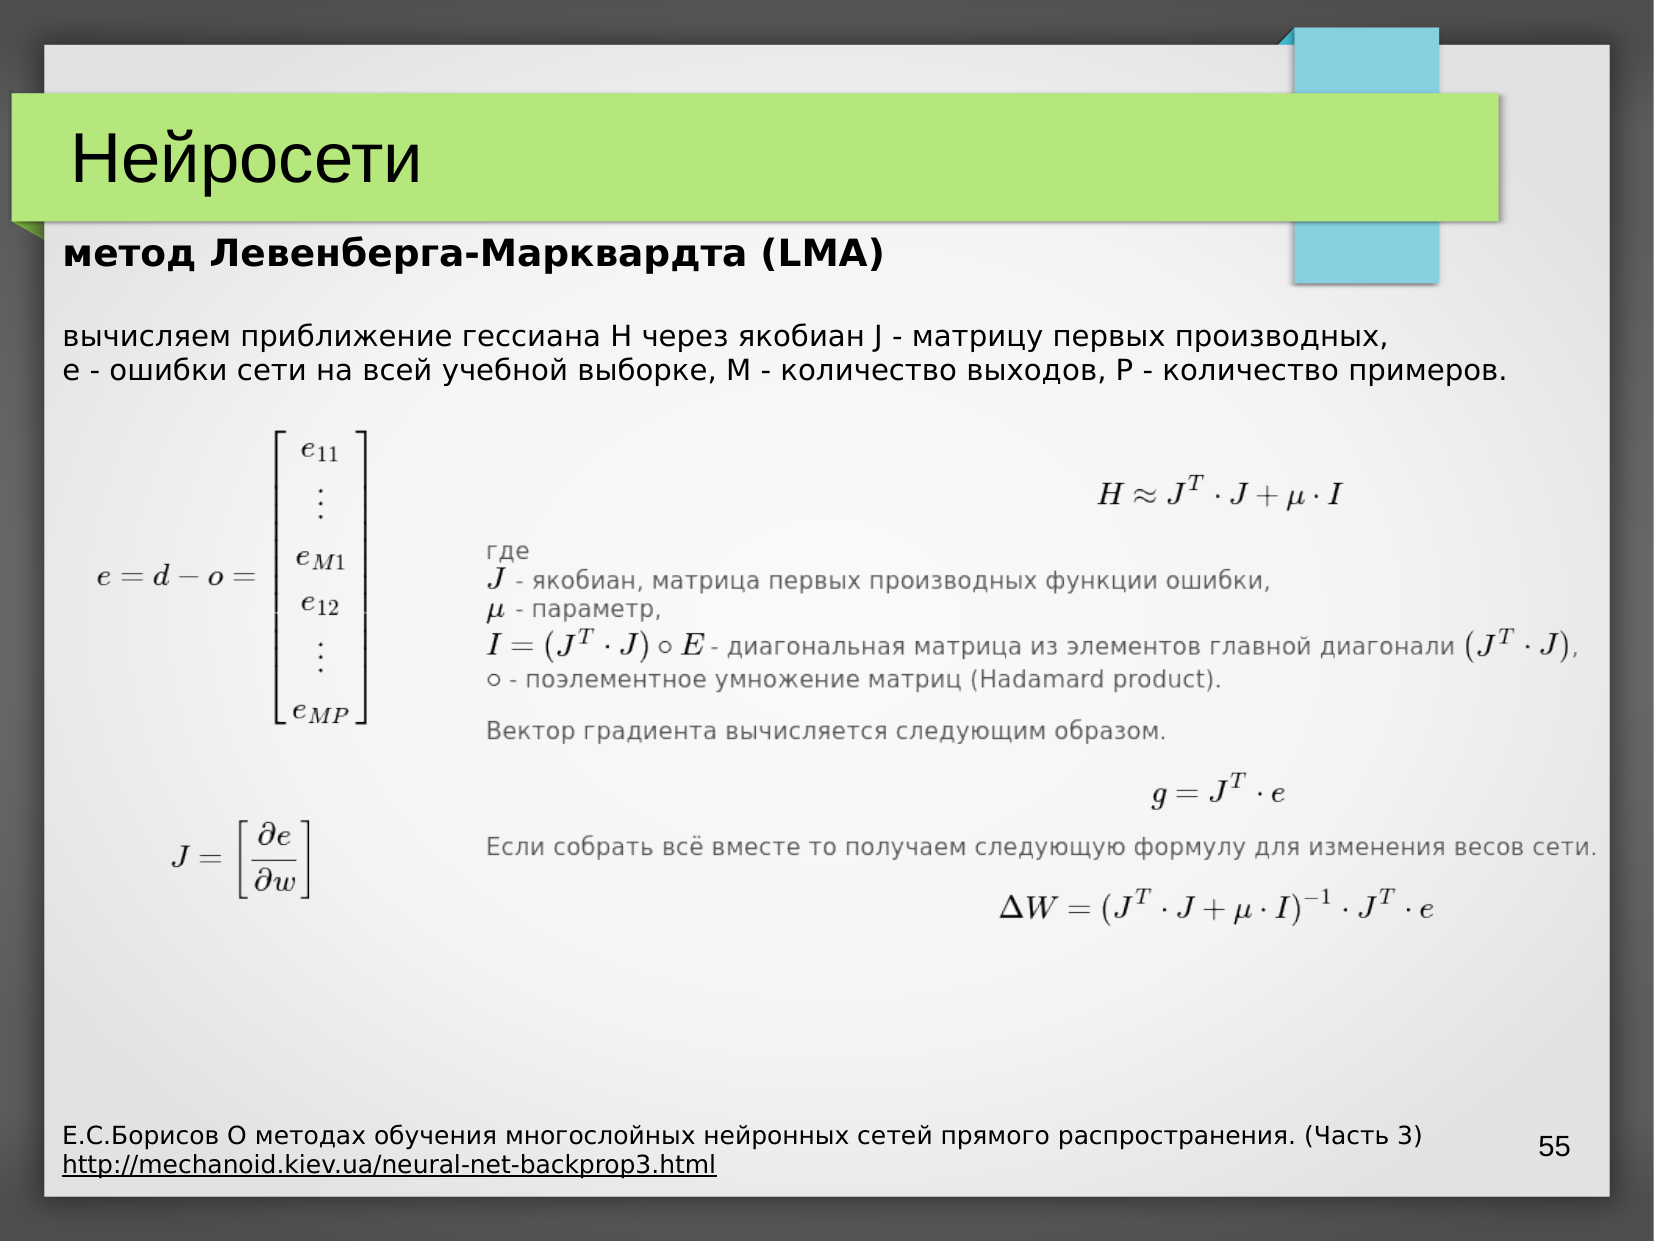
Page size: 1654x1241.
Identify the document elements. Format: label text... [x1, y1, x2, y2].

text_box метод Левенберга-Марквардта (LMA) вычисляем приближение гессиана H через якобиан J - матрицу первых производных, e - ошибки сети на всей учебной выборке, M - количество выходов, P - количество примеров. [47, 224, 1619, 395]
text_box Е.С.Борисов О методах обучения многослойных нейронных сетей прямого распространения. (Часть 3) http://mechanoid.kiev.ua/neural-net-backprop3.html [47, 1113, 1477, 1187]
picture [0, 0, 1654, 1241]
title Нейросети [70, 118, 1205, 199]
